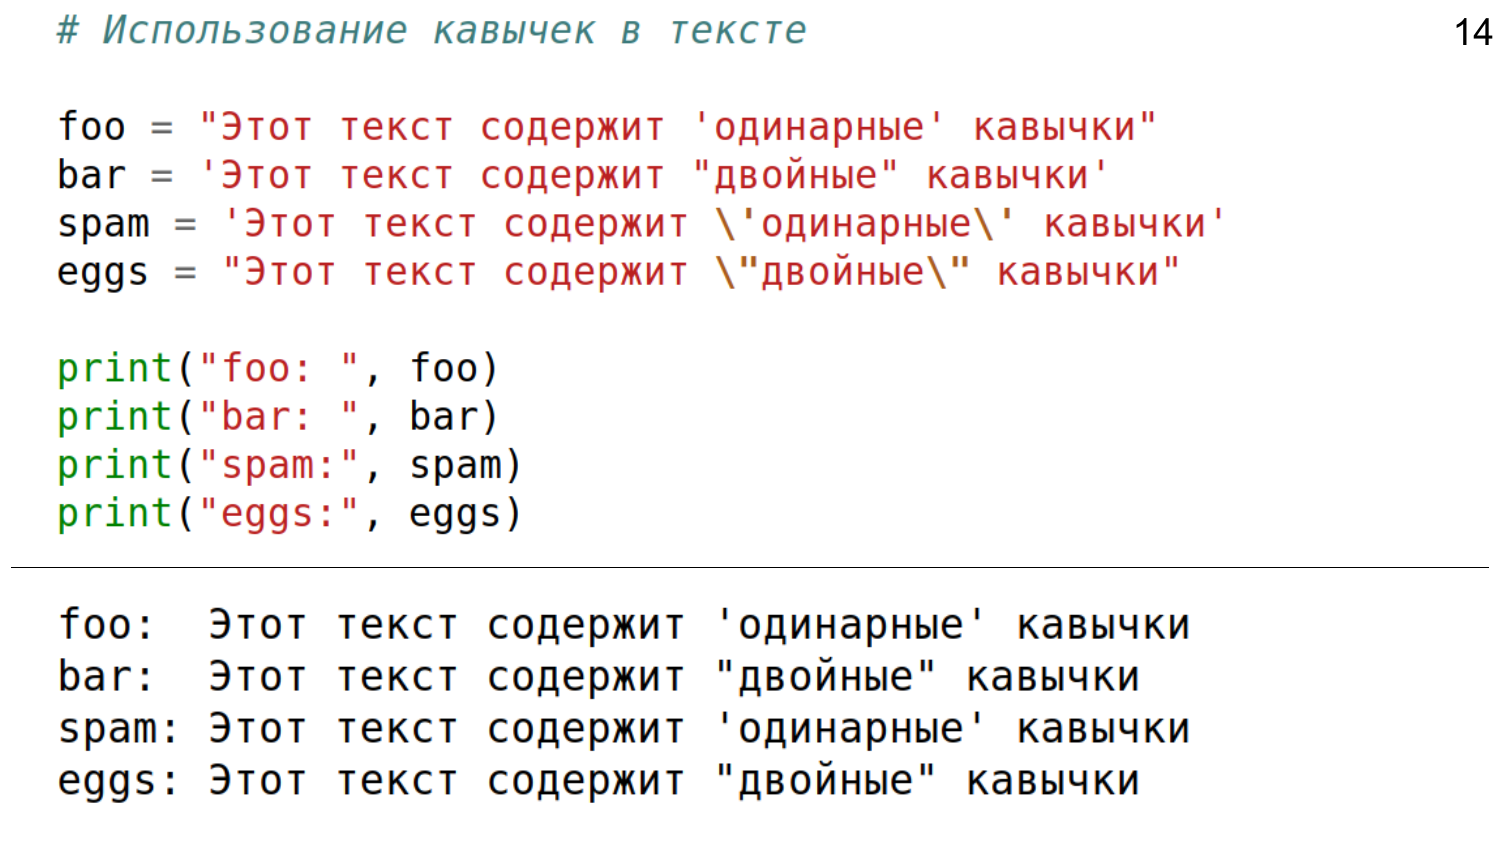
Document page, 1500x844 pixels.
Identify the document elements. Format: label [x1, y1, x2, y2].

picture [47, 3, 1242, 546]
picture [47, 594, 1211, 817]
